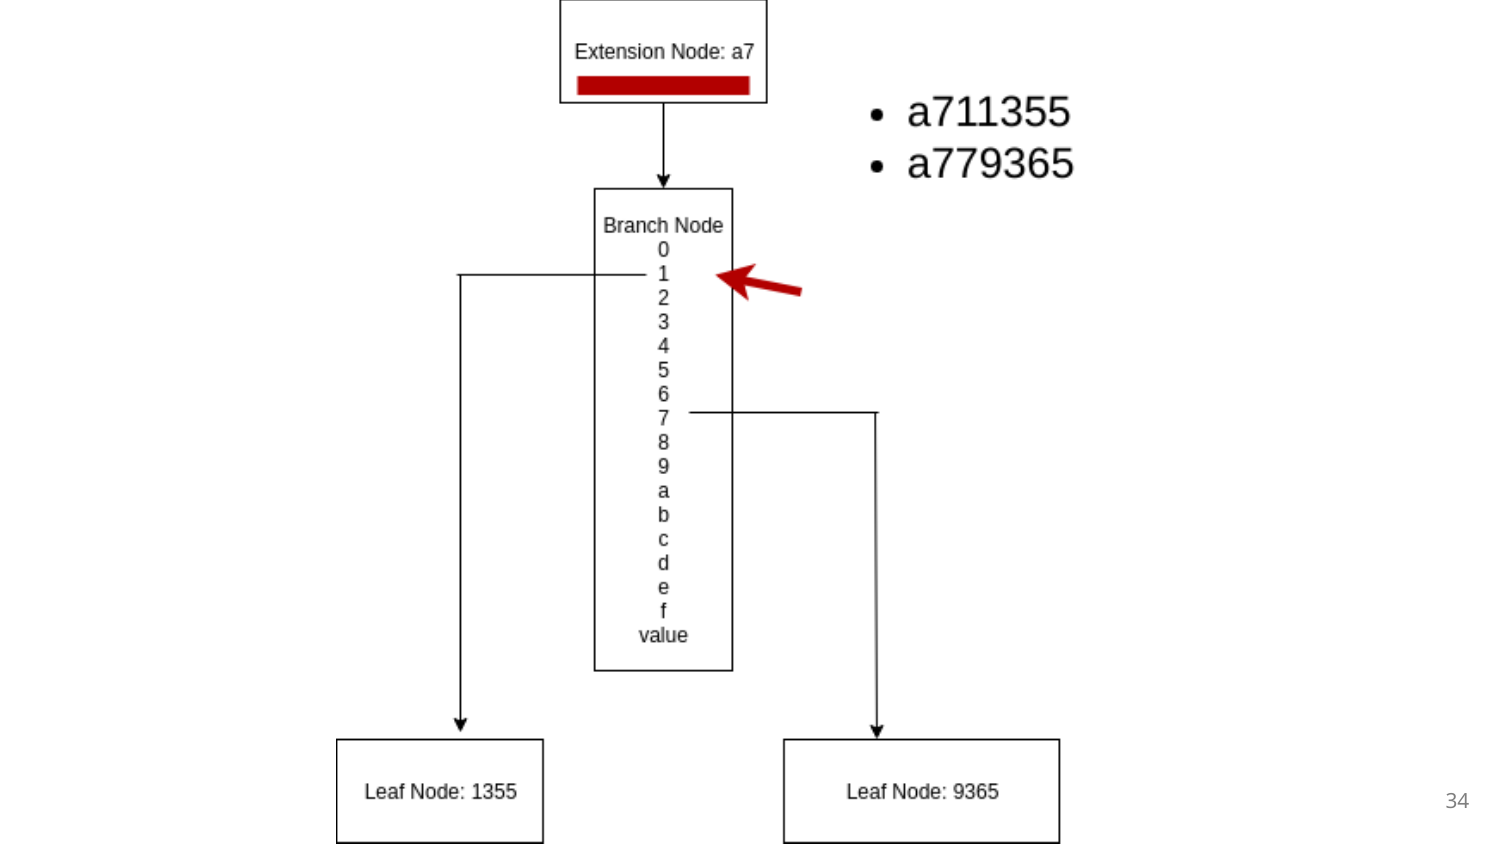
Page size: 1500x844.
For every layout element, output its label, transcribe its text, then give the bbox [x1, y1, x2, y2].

picture [336, 0, 1095, 844]
slide_number <number> [1394, 769, 1484, 834]
